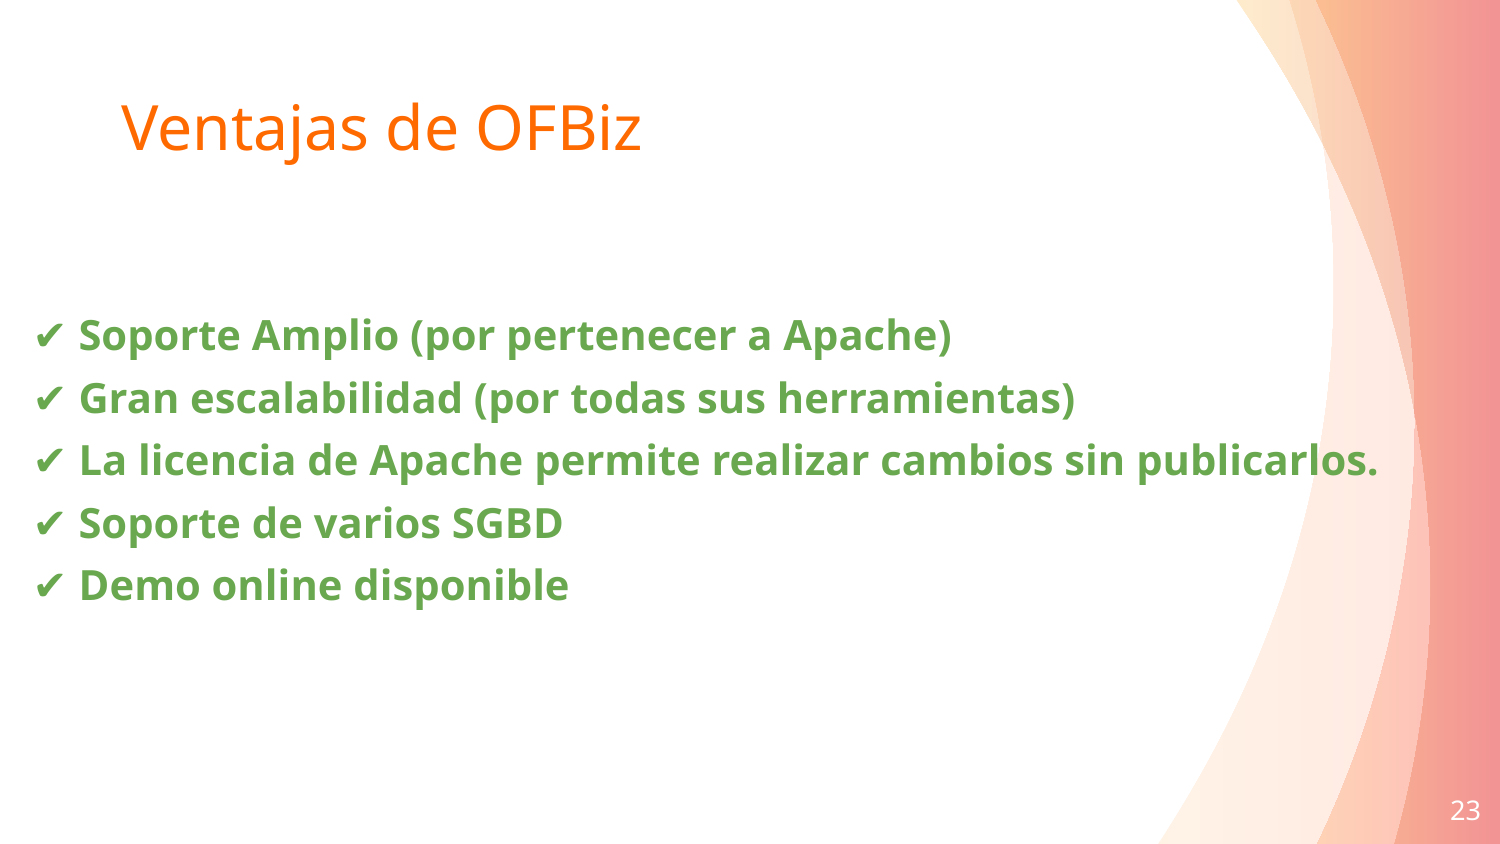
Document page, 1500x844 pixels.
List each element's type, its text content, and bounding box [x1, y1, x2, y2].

title Ventajas de OFBiz [121, 84, 1111, 163]
list ✔️ Soporte Amplio (por pertenecer a Apache) ✔️ Gran escalabilidad (por todas sus herramientas) ✔️ La licencia de Apache permite realizar cambios sin publicarlos. ✔️ Soporte de varios SGBD ✔️ Demo online disponible [32, 258, 1429, 741]
slide_number 1 [1391, 779, 1482, 844]
